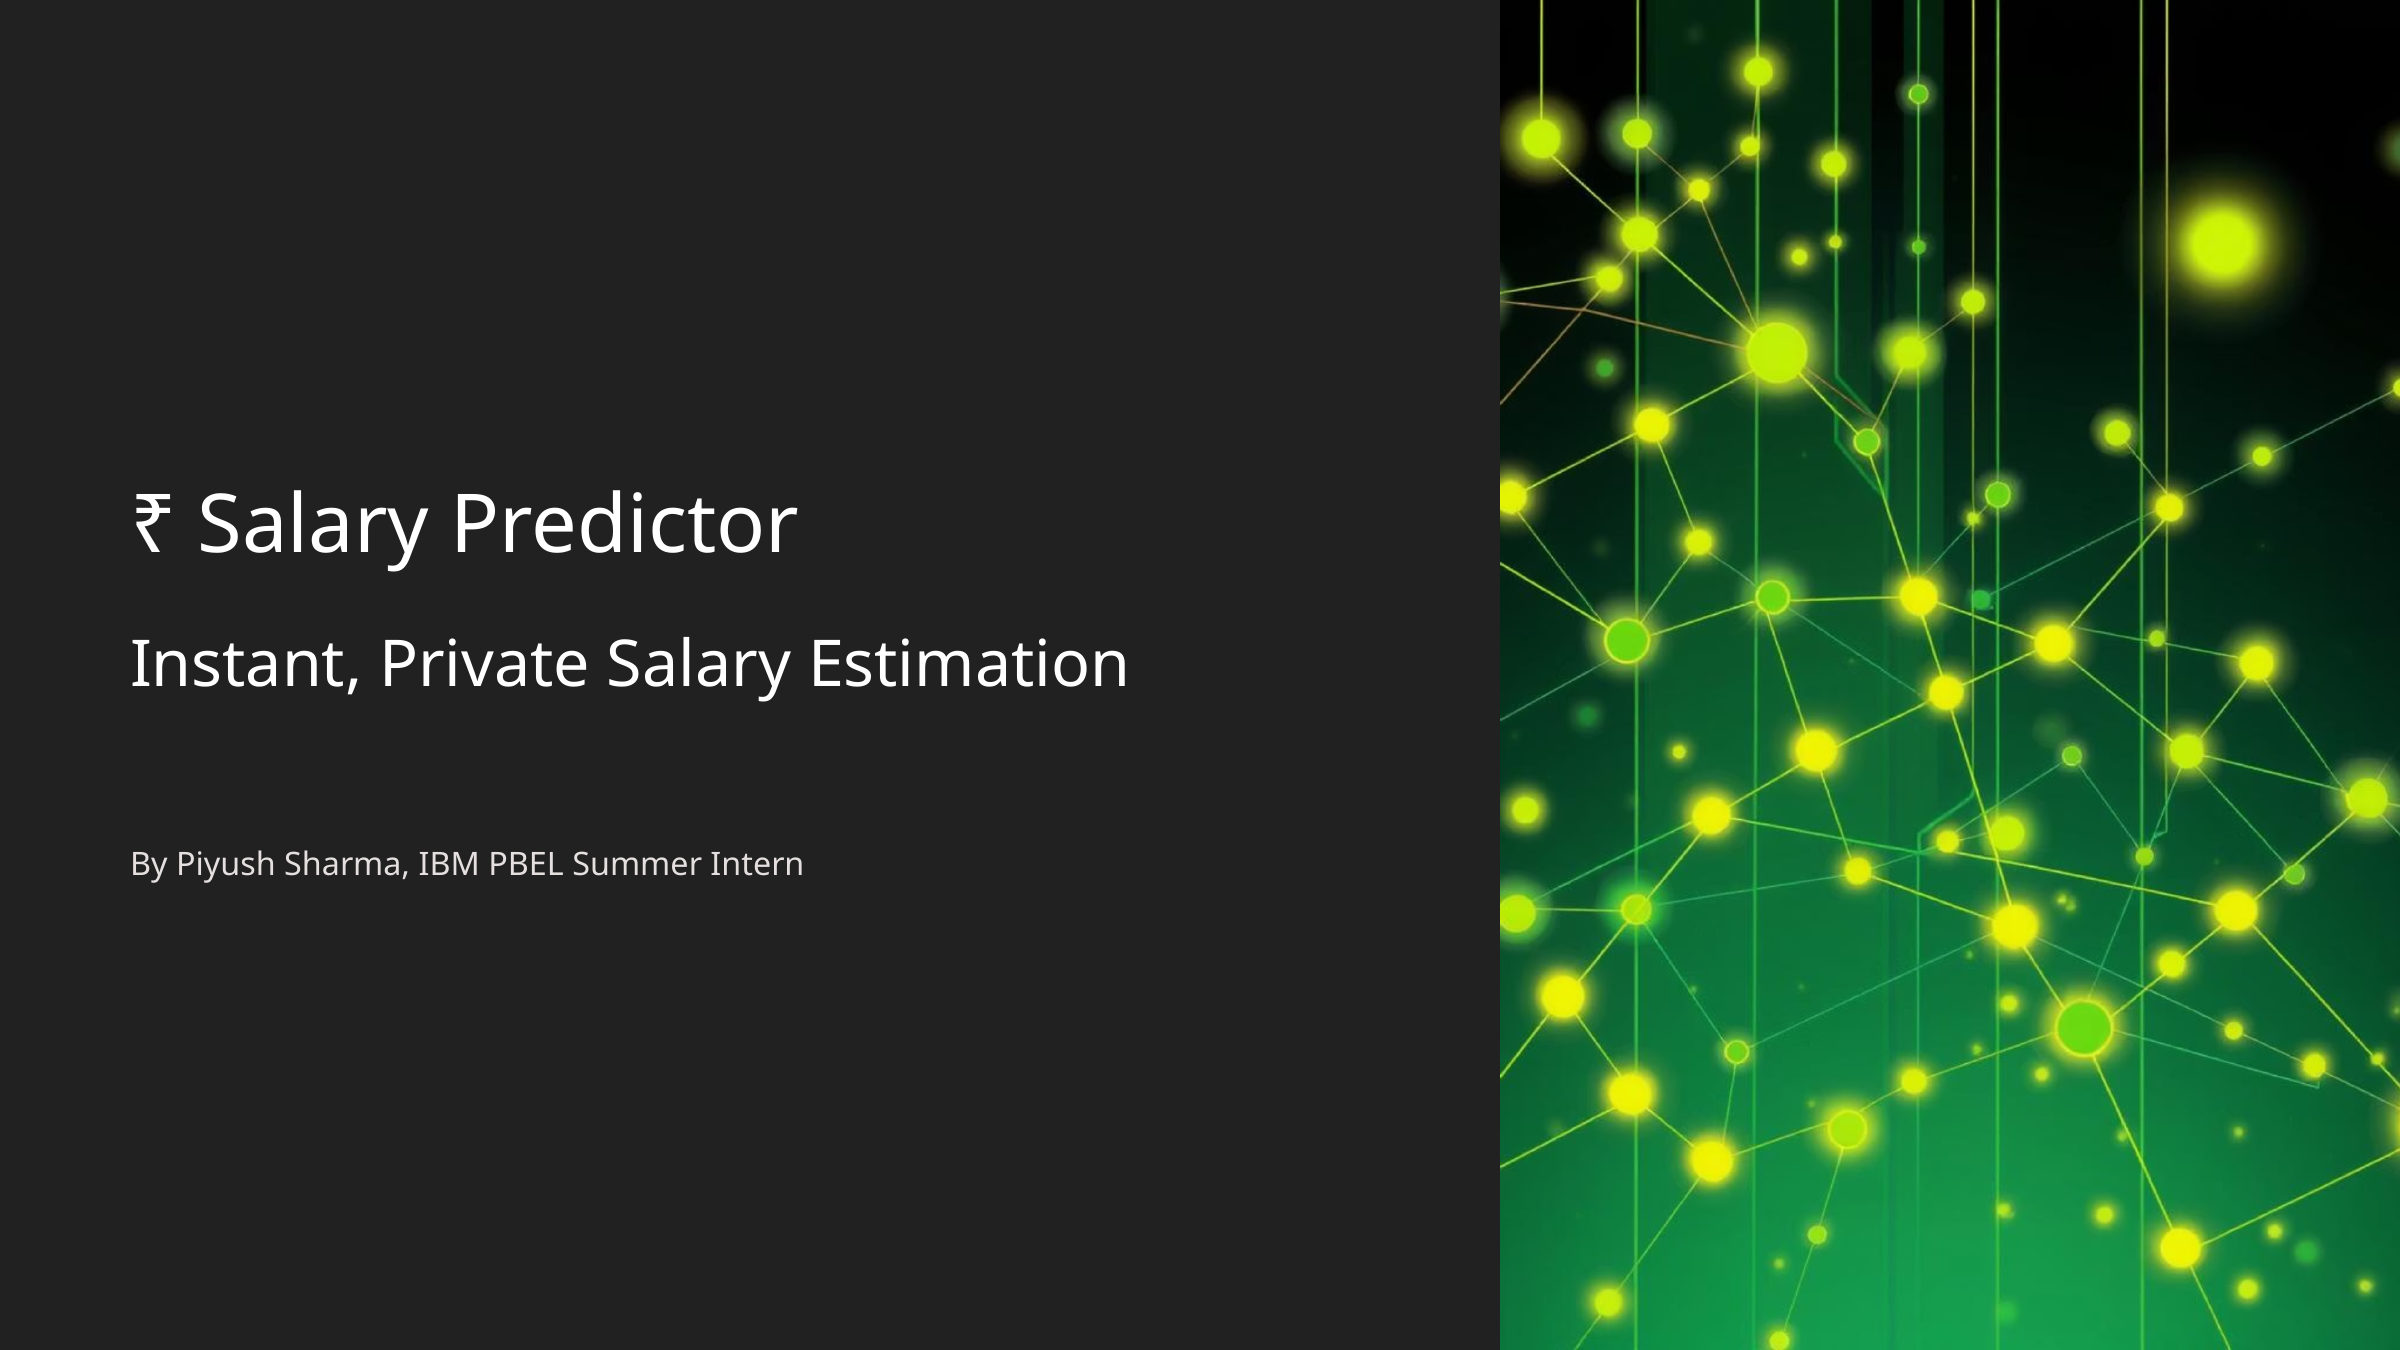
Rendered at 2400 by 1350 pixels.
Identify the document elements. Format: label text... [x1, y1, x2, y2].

text_box ₹ Salary Predictor [130, 468, 1007, 570]
picture [1500, 0, 2400, 1350]
text_box Instant, Private Salary Estimation [130, 618, 1370, 781]
text_box By Piyush Sharma, IBM PBEL Summer Intern [130, 830, 1370, 882]
